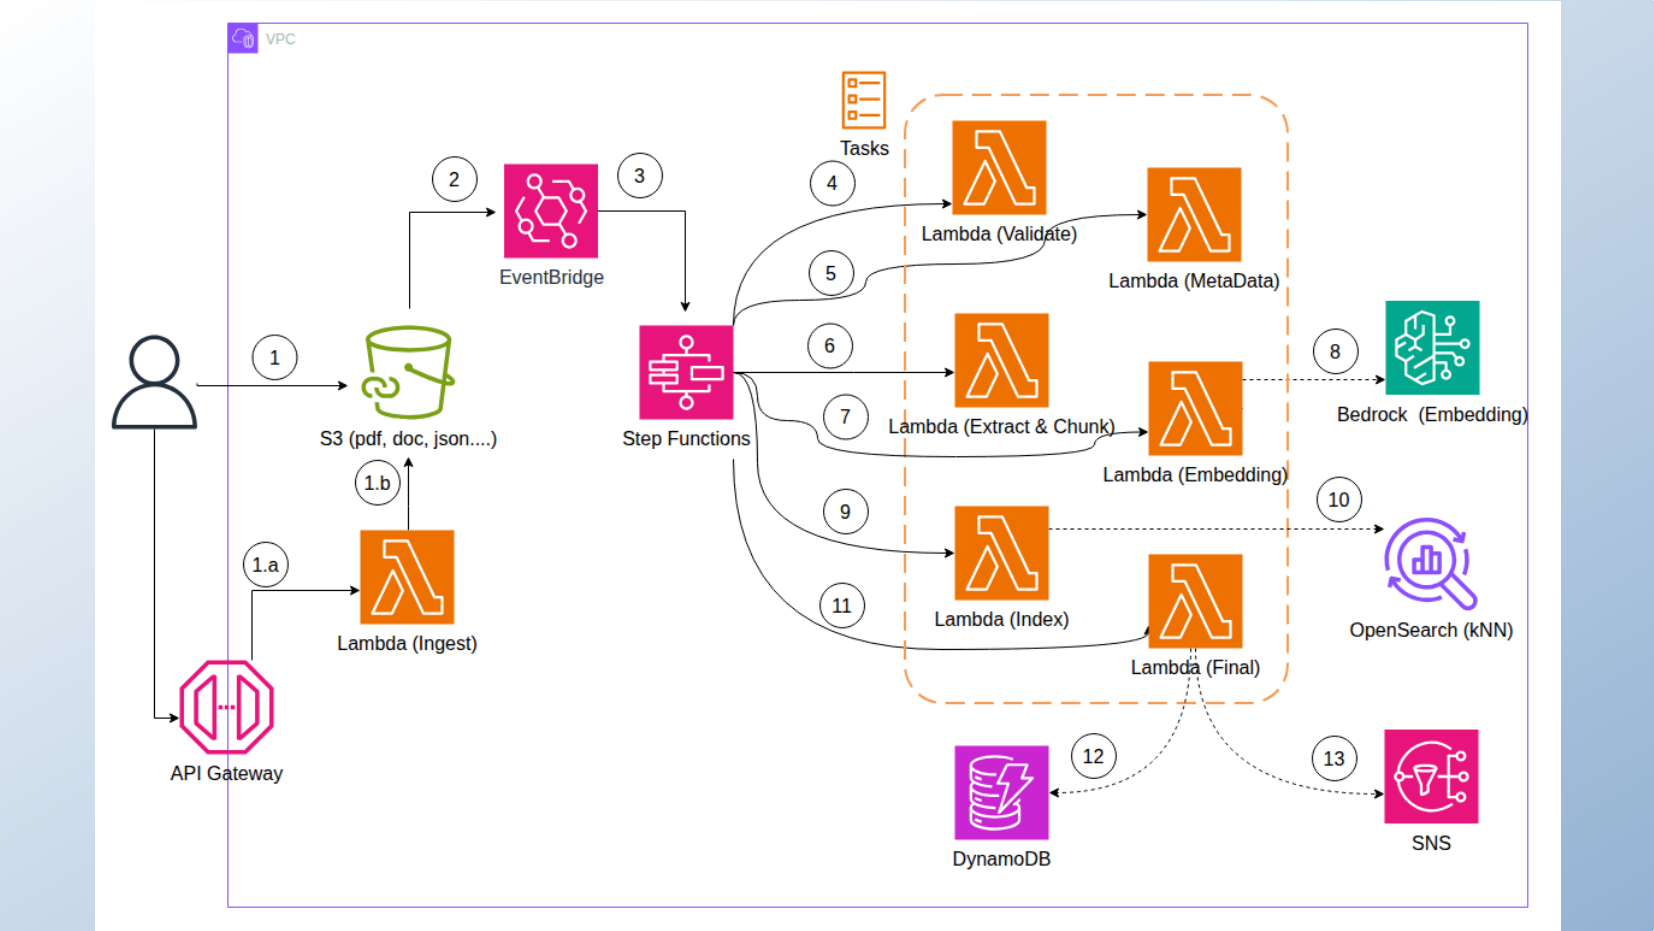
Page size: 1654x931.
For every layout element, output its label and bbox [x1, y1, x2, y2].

picture [95, 1, 1561, 931]
